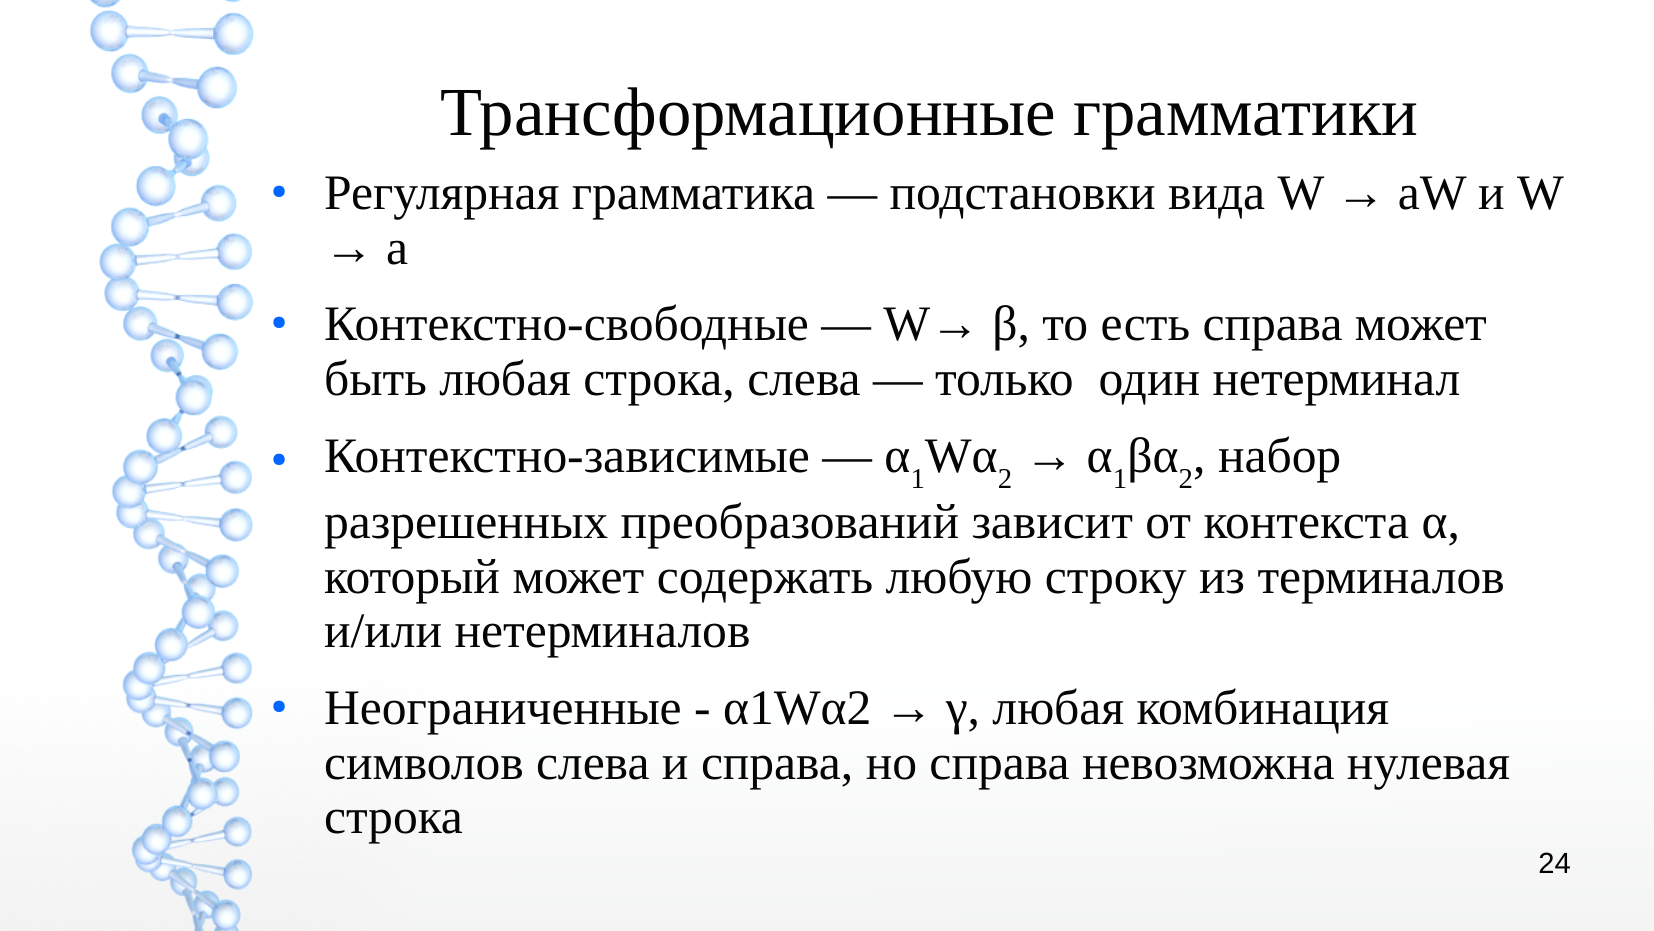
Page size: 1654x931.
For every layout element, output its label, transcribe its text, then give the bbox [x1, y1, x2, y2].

title Трансформационные грамматики [265, 35, 1595, 165]
picture [0, 0, 1654, 931]
list Регулярная грамматика — подстановки вида W → aW и W → a Контекстно-свободные — W→ β, то есть справа может быть любая строка, слева — только один нетерминал Контекстно-зависимые — α1Wα2 → α1βα2, набор разрешенных преобразований зависит от контекста α, который может содержать любую строку из терминалов и/или нетерминалов Неограниченные - α1Wα2 → γ, любая комбинация символов слева и справа, но справа невозможна нулевая строка [253, 165, 1595, 851]
